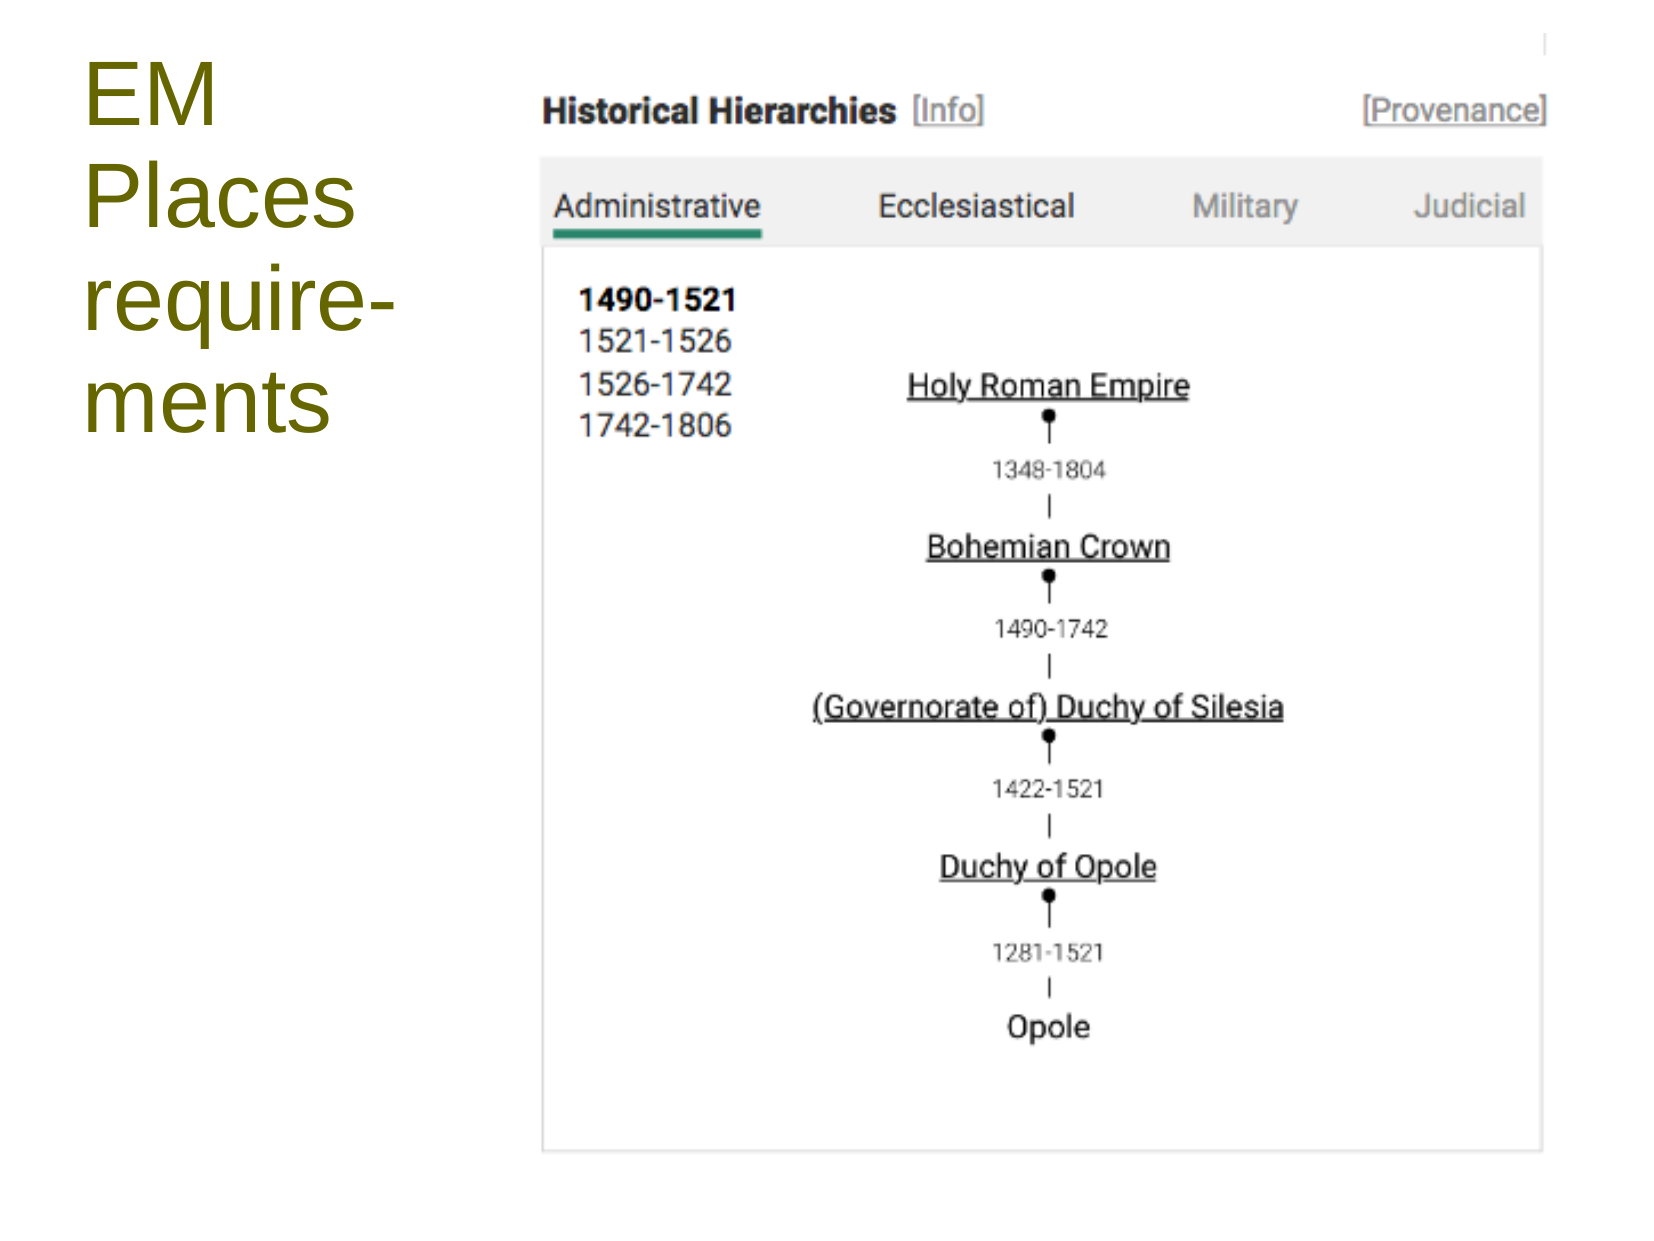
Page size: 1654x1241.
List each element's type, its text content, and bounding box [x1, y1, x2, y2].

picture [476, 33, 1615, 1182]
title EM Places require- ments [82, 42, 476, 453]
